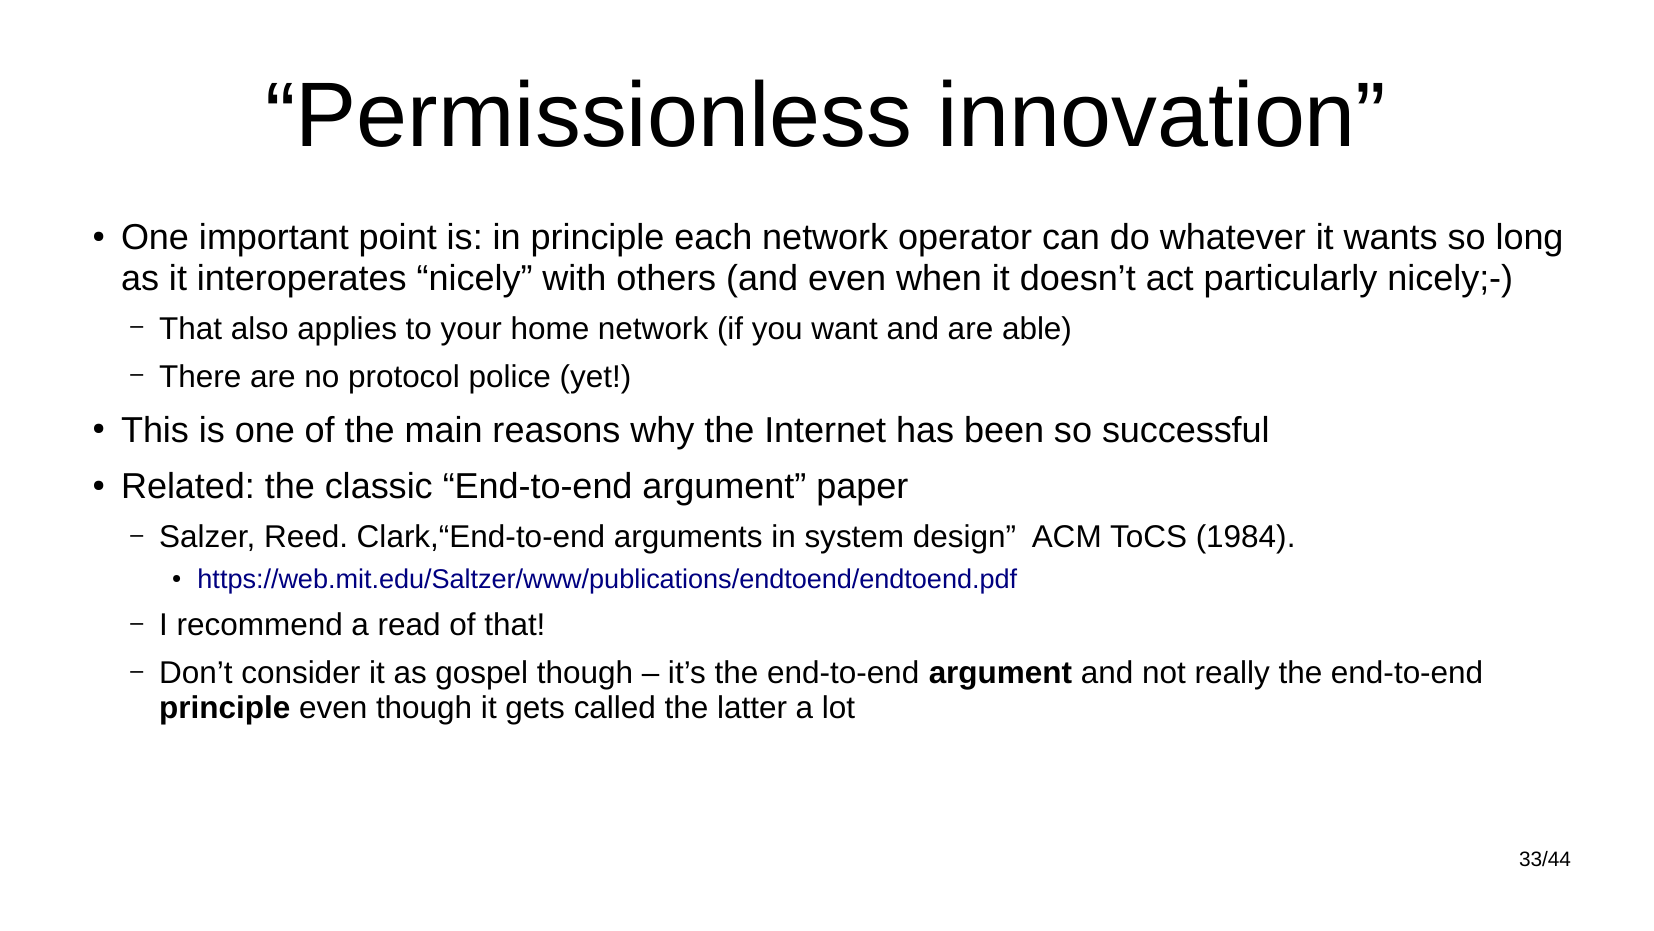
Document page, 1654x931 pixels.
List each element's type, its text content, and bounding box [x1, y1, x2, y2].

title “Permissionless innovation” [82, 37, 1571, 193]
list One important point is: in principle each network operator can do whatever it wants so long as it interoperates “nicely” with others (and even when it doesn’t act particularly nicely;-) That also applies to your home network (if you want and are able) There are no protocol police (yet!) This is one of the main reasons why the Internet has been so successful Related: the classic “End-to-end argument” paper Salzer, Reed. Clark,“End-to-end arguments in system design” ACM ToCS (1984). https://web.mit.edu/Saltzer/www/publications/endtoend/endtoend.pdf I recommend a read of that! Don’t consider it as gospel though – it’s the end-to-end argument and not really the end-to-end principle even though it gets called the latter a lot [82, 217, 1571, 758]
